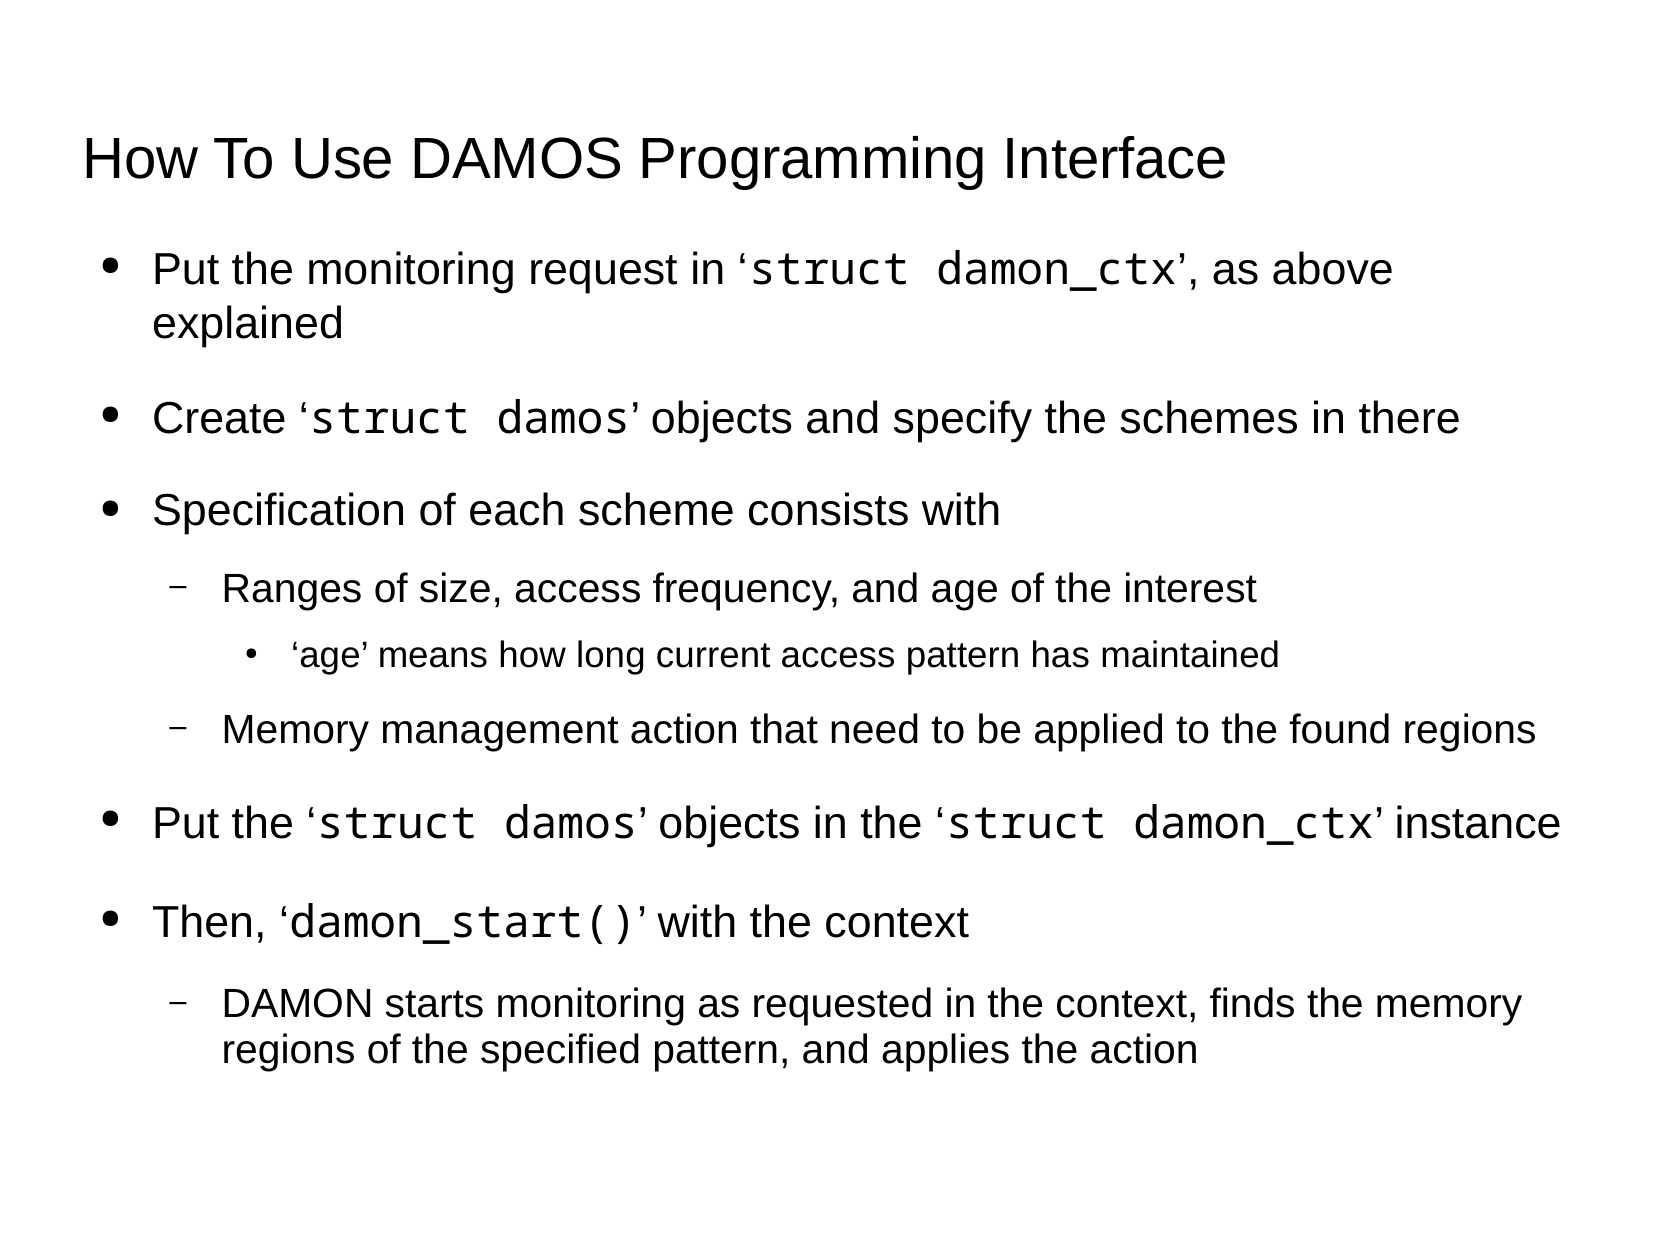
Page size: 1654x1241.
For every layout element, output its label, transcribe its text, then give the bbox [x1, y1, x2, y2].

title How To Use DAMOS Programming Interface [82, 108, 1571, 210]
list Put the monitoring request in ‘struct damon_ctx’, as above explained Create ‘struct damos’ objects and specify the schemes in there Specification of each scheme consists with Ranges of size, access frequency, and age of the interest ‘age’ means how long current access pattern has maintained Memory management action that need to be applied to the found regions Put the ‘struct damos’ objects in the ‘struct damon_ctx’ instance Then, ‘damon_start()’ with the context DAMON starts monitoring as requested in the context, finds the memory regions of the specified pattern, and applies the action [82, 236, 1571, 1111]
